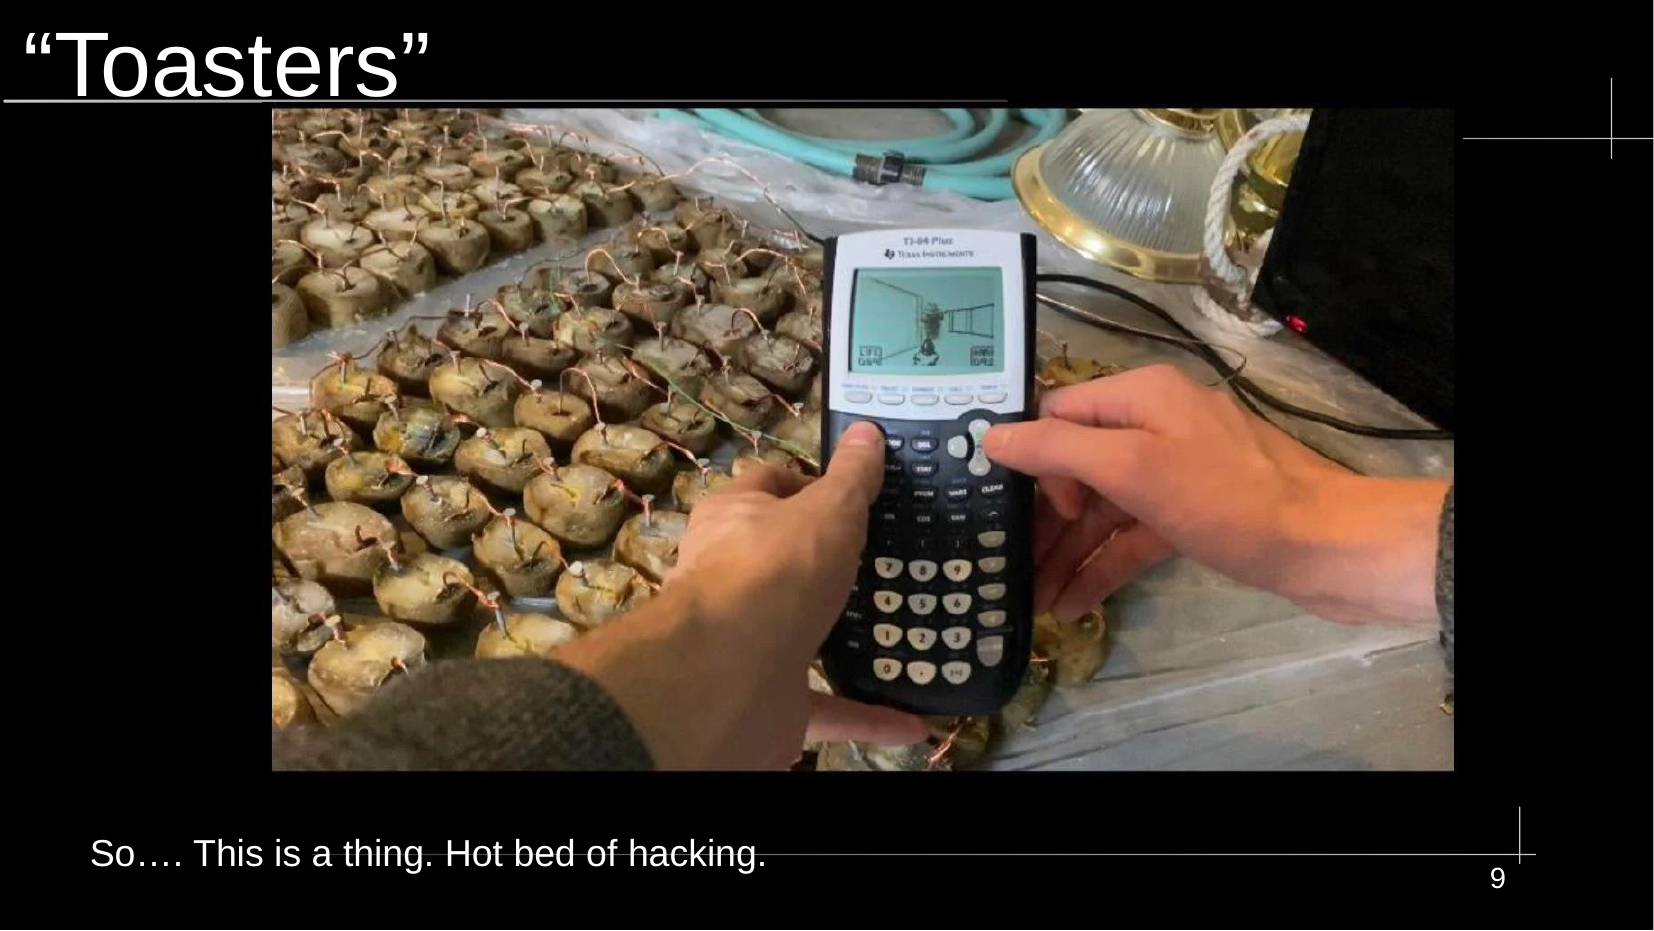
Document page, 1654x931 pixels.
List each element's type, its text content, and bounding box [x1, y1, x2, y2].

title “Toasters” [23, 11, 1589, 119]
text_box So…. This is a thing. Hot bed of hacking. [75, 825, 783, 882]
picture [262, 102, 1463, 778]
